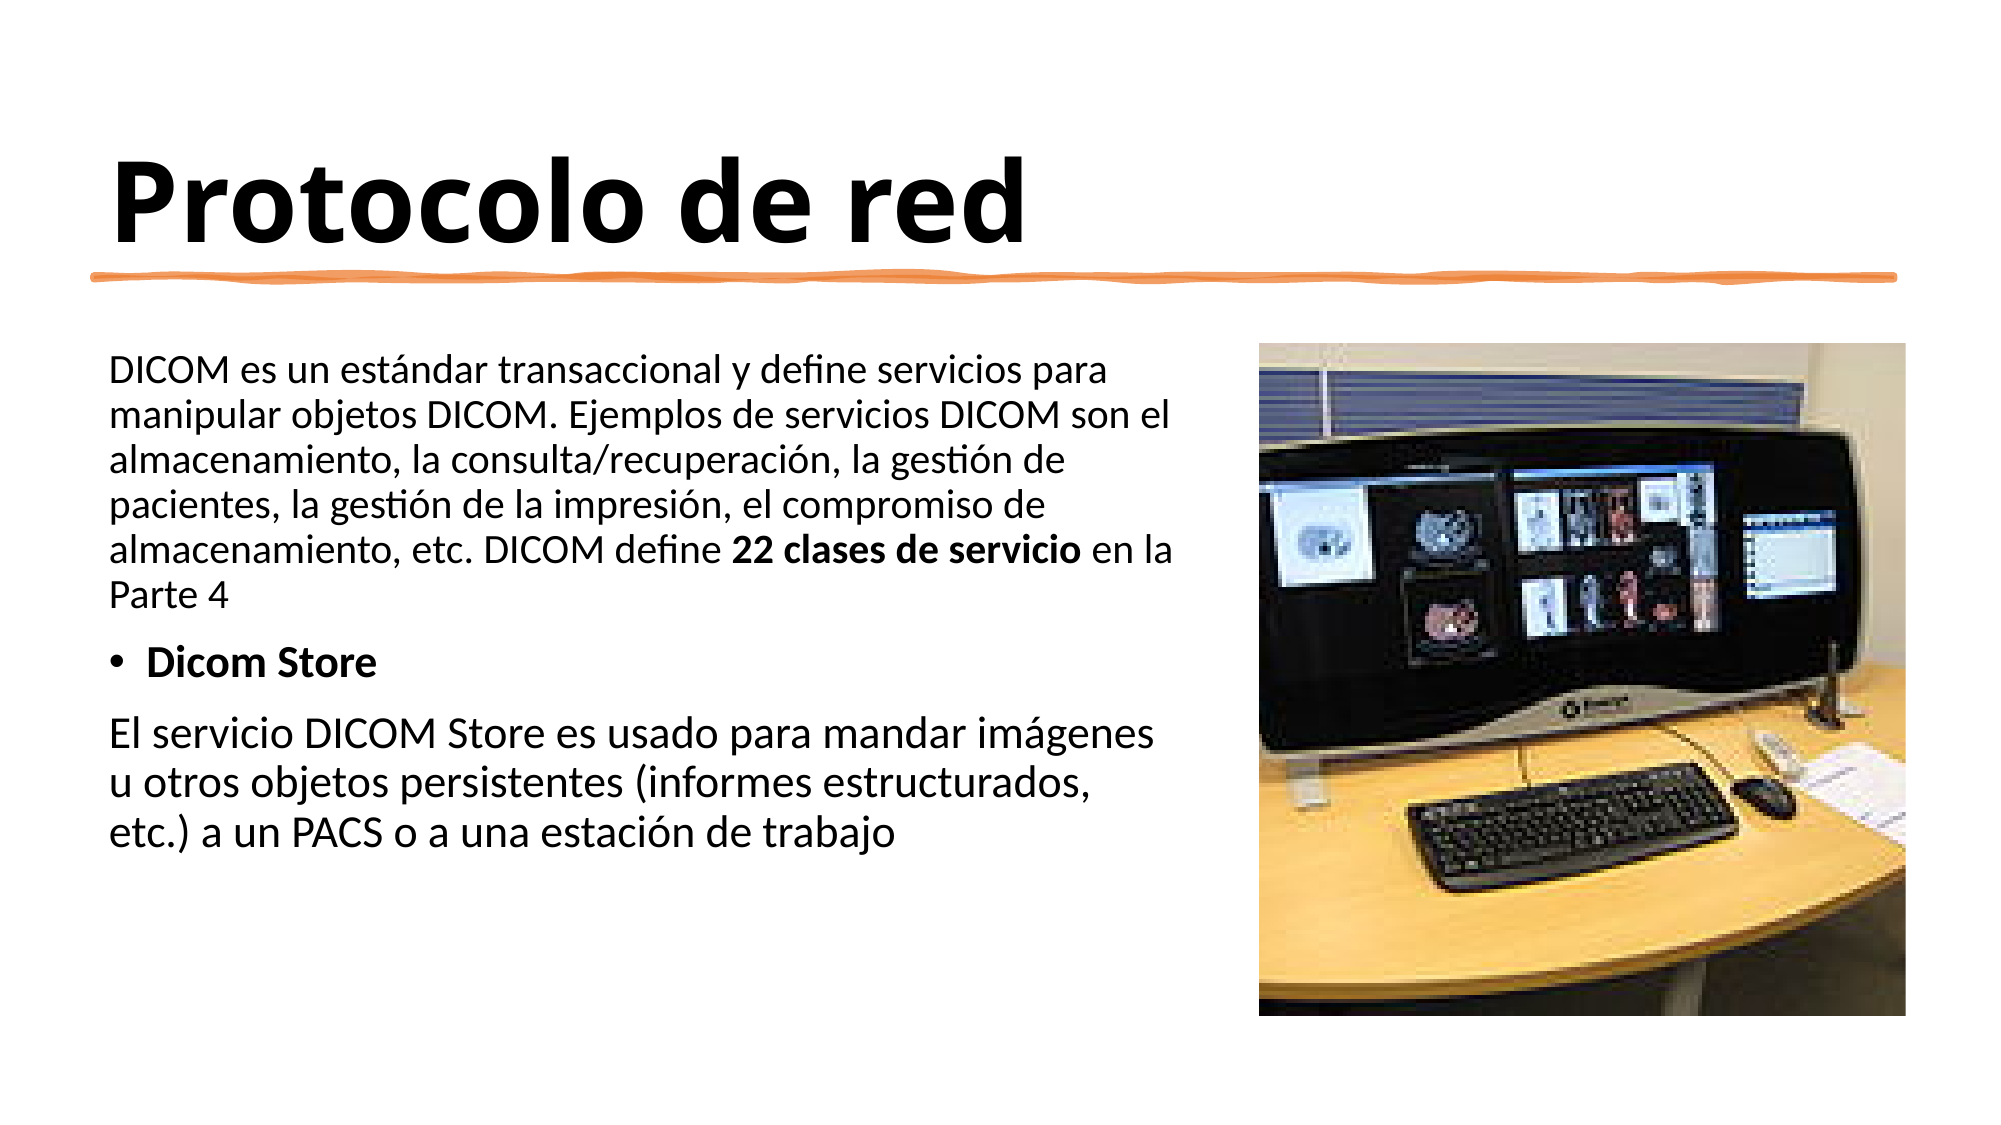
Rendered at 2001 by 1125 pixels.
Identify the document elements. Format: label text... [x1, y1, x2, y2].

title Protocolo de red [93, 39, 1902, 275]
picture [1259, 343, 1906, 1016]
text_box [93, 271, 1894, 282]
list DICOM es un estándar transaccional y define servicios para manipular objetos DICOM. Ejemplos de servicios DICOM son el almacenamiento, la consulta/recuperación, la gestión de pacientes, la gestión de la impresión, el compromiso de almacenamiento, etc. DICOM define 22 clases de servicio en la Parte 4 Dicom Store El servicio DICOM Store es usado para mandar imágenes u otros objetos persistentes (informes estructurados, etc.) a un PACS o a una estación de trabajo [93, 339, 1196, 1016]
